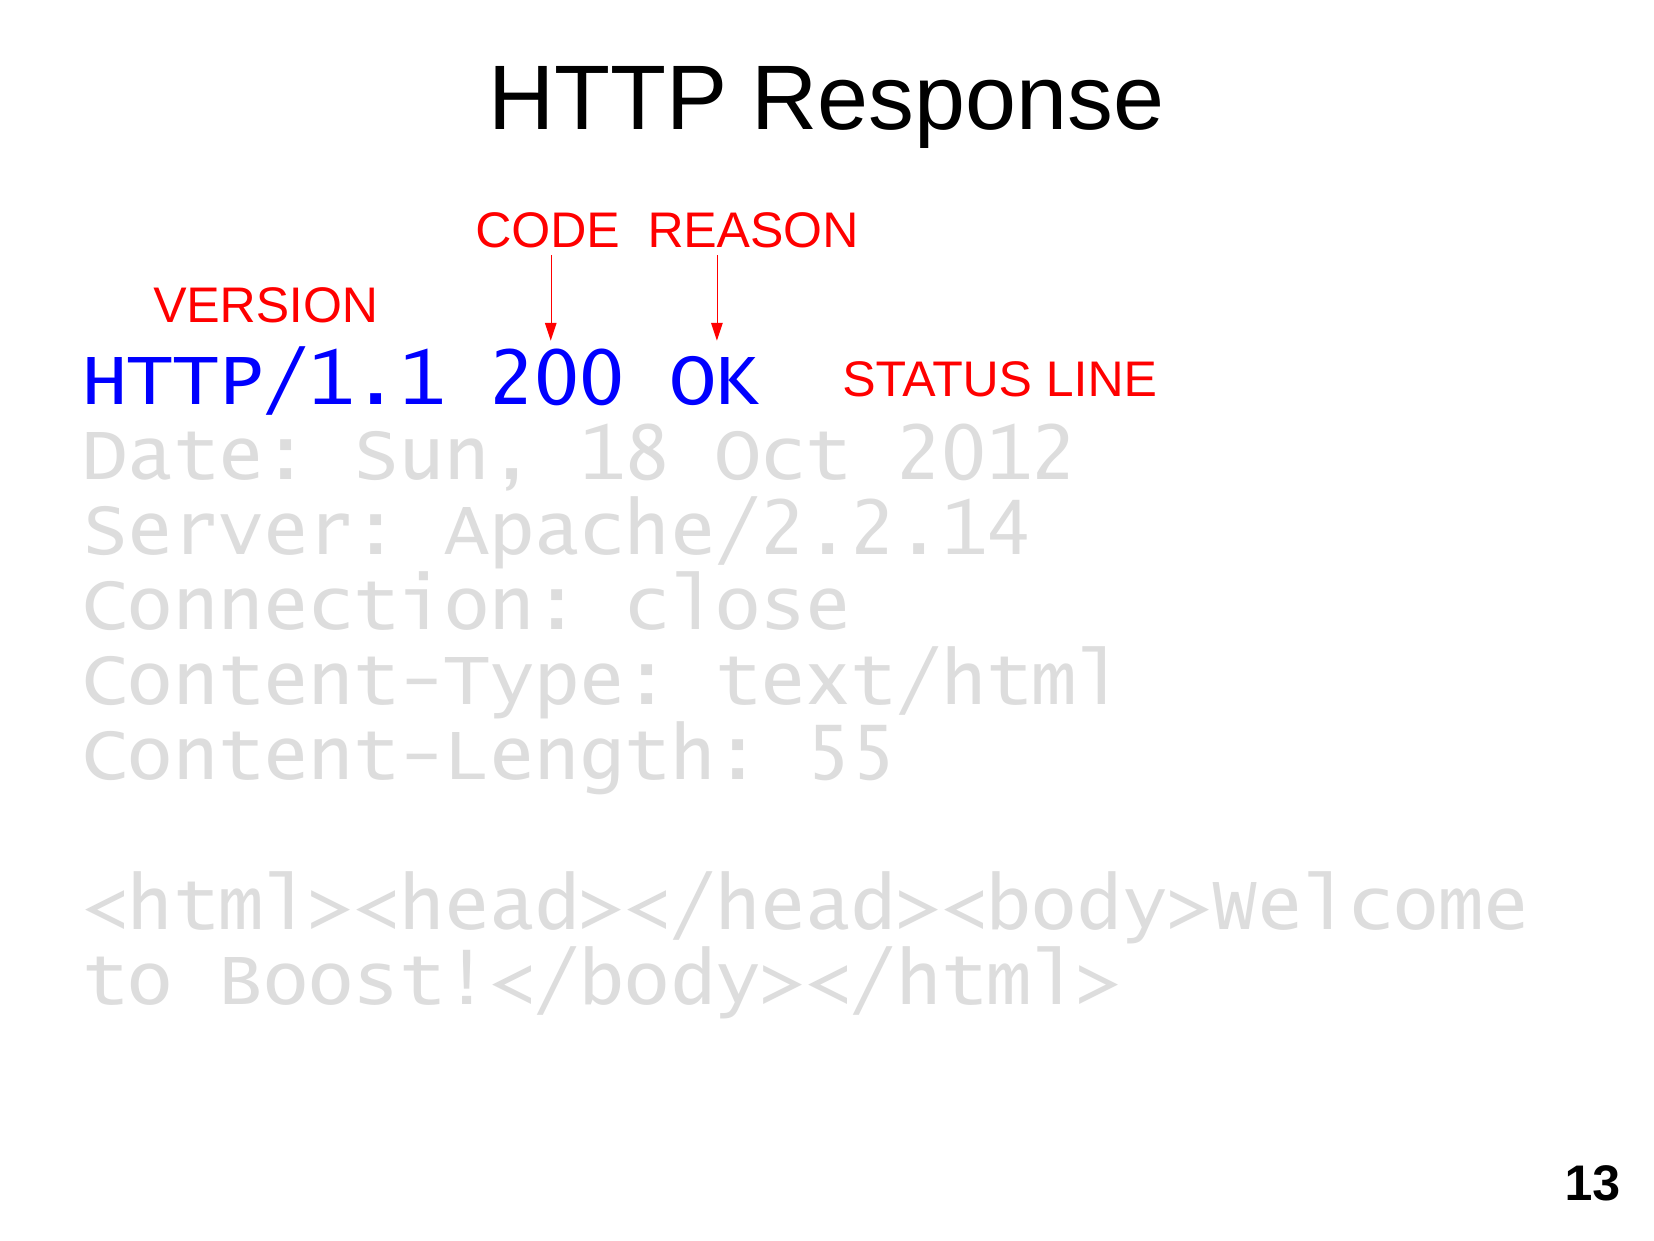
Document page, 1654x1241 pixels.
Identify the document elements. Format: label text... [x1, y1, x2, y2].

title HTTP Response [82, 15, 1571, 181]
text_box STATUS LINE [827, 343, 1173, 415]
list HTTP/1.1 200 OK Date: Sun, 18 Oct 2012 Server: Apache/2.2.14 Connection: close Content-Type: text/html Content-Length: 55 <html><head></head><body>Welcome to Boost!</body></html> [82, 195, 1571, 1156]
text_box VERSION [82, 270, 394, 341]
text_box CODE REASON [82, 195, 874, 266]
